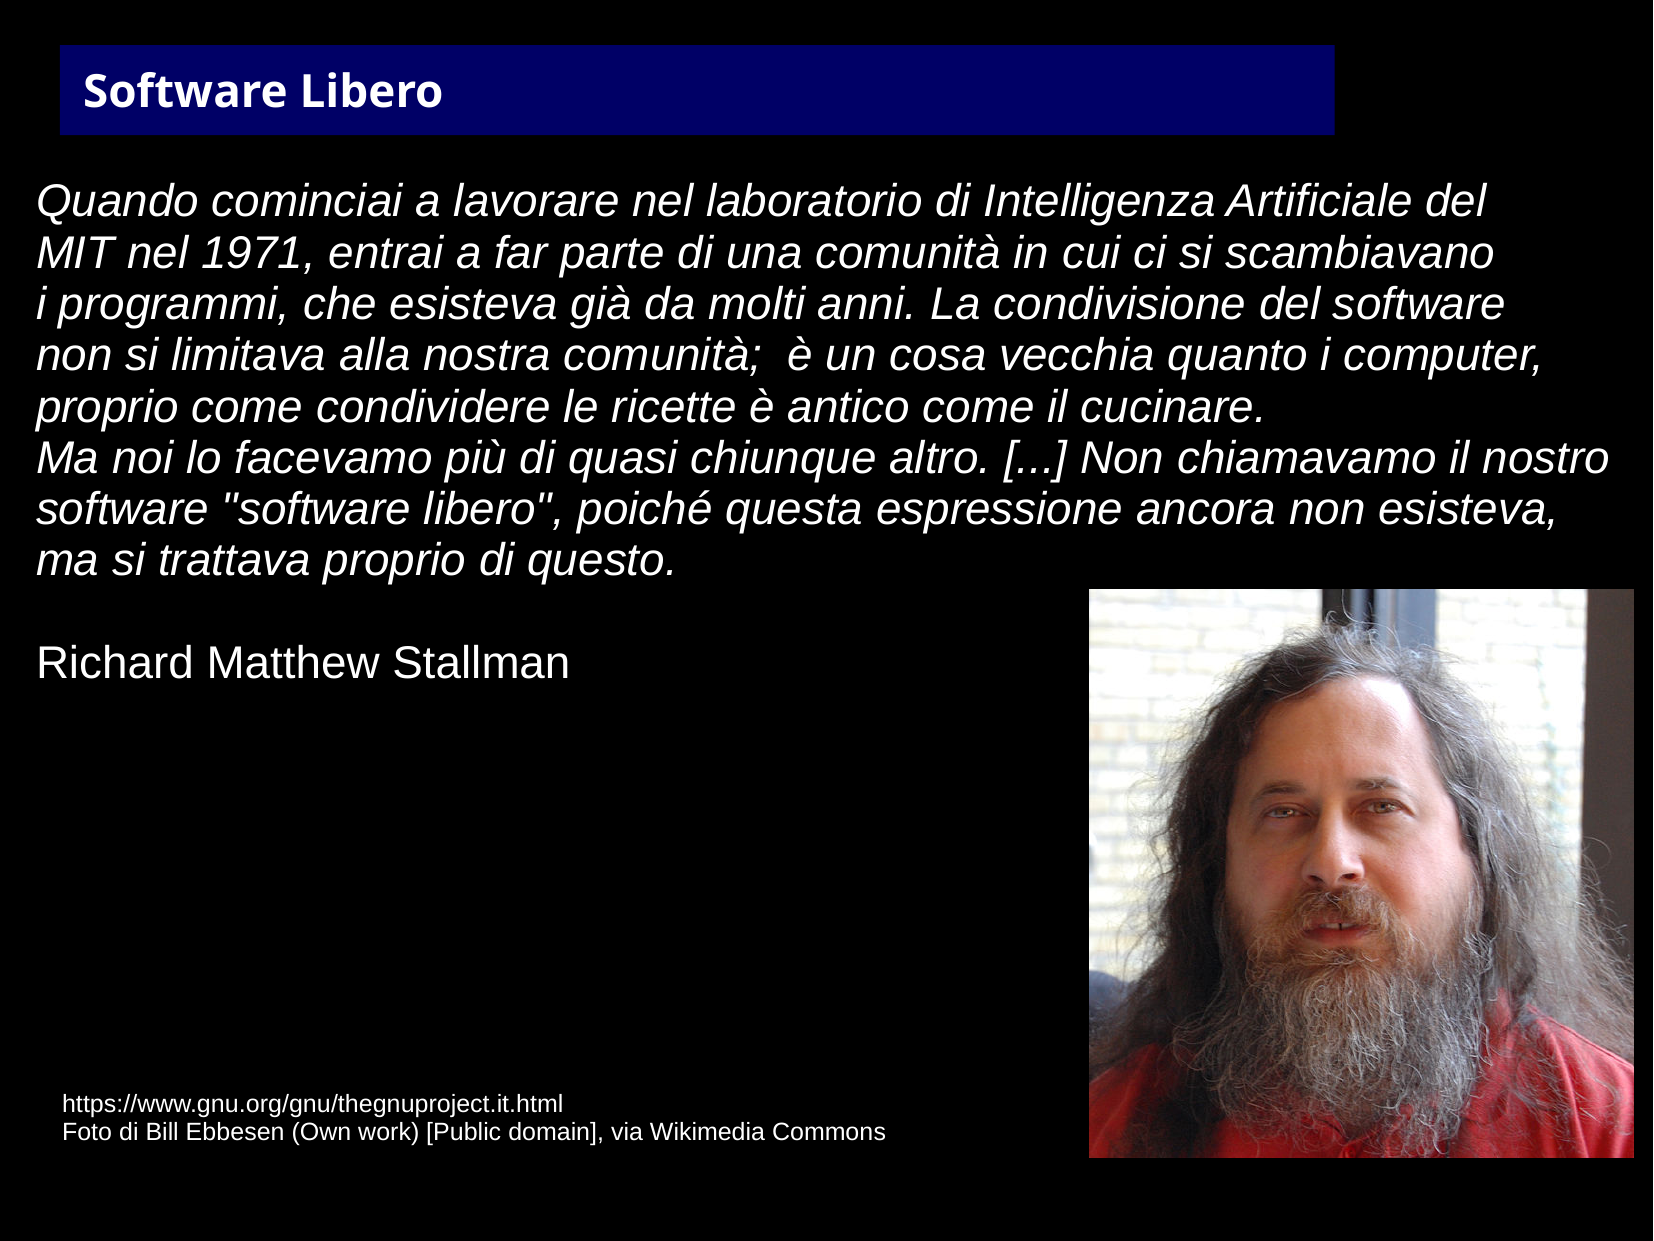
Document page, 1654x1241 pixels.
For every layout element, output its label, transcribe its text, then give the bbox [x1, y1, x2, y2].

list Software Libero [59, 45, 1335, 136]
picture [1089, 589, 1634, 1159]
text_box Quando cominciai a lavorare nel laboratorio di Intelligenza Artificiale del MIT nel 1971, entrai a far parte di una comunità in cui ci si scambiavano i programmi, che esisteva già da molti anni. La condivisione del software non si limitava alla nostra comunità; è un cosa vecchia quanto i computer, proprio come condividere le ricette è antico come il cucinare. Ma noi lo facevamo più di quasi chiunque altro. [...] Non chiamavamo il nostro software "software libero", poiché questa espressione ancora non esisteva, ma si trattava proprio di questo. Richard Matthew Stallman [21, 168, 1640, 696]
text_box https://www.gnu.org/gnu/thegnuproject.it.html Foto di Bill Ebbesen (Own work) [Public domain], via Wikimedia Commons [47, 1082, 1653, 1210]
